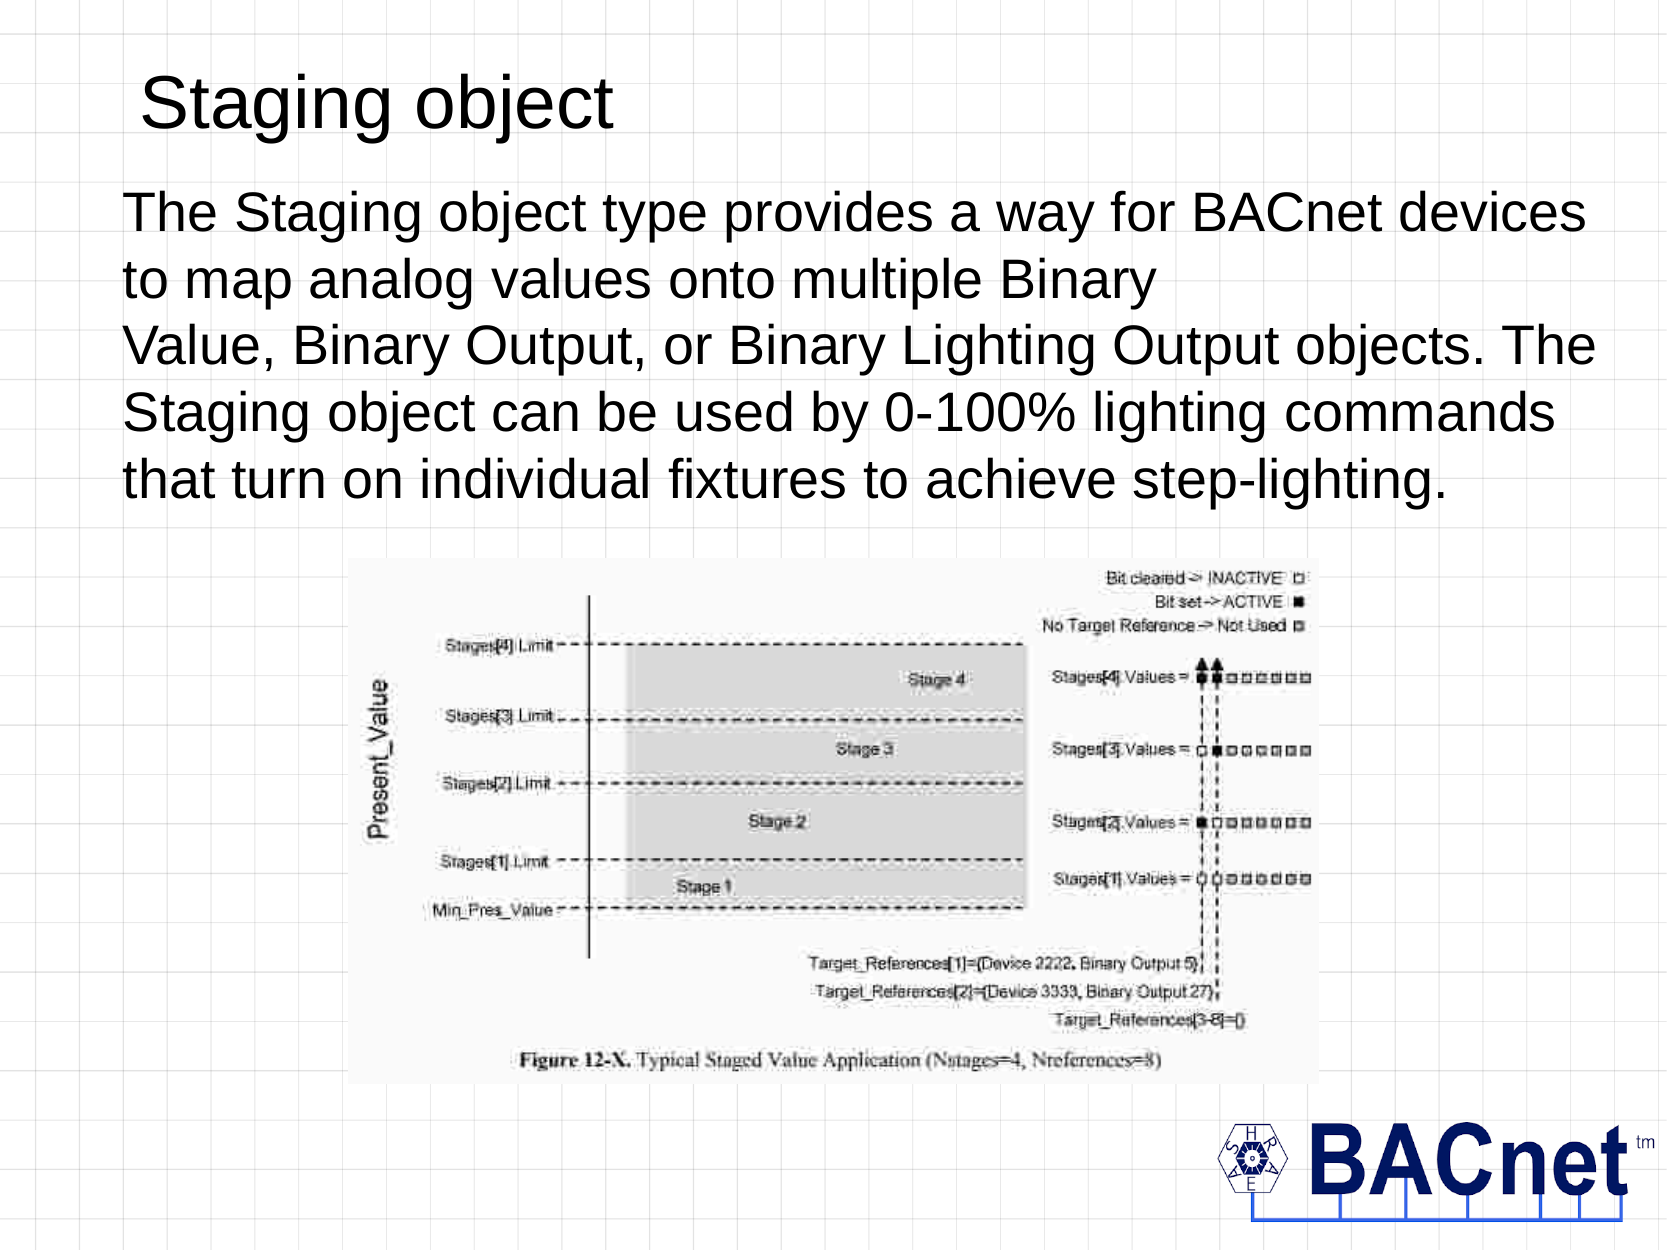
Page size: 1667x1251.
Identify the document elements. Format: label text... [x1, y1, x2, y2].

list The Staging object type provides a way for BACnet devices to map analog values onto multiple Binary Value, Binary Output, or Binary Lighting Output objects. The Staging object can be used by 0-100% lighting commands that turn on individual fixtures to achieve step-lighting. [116, 169, 1615, 1196]
picture [0, 0, 1667, 1250]
title Staging object [133, 47, 1630, 170]
